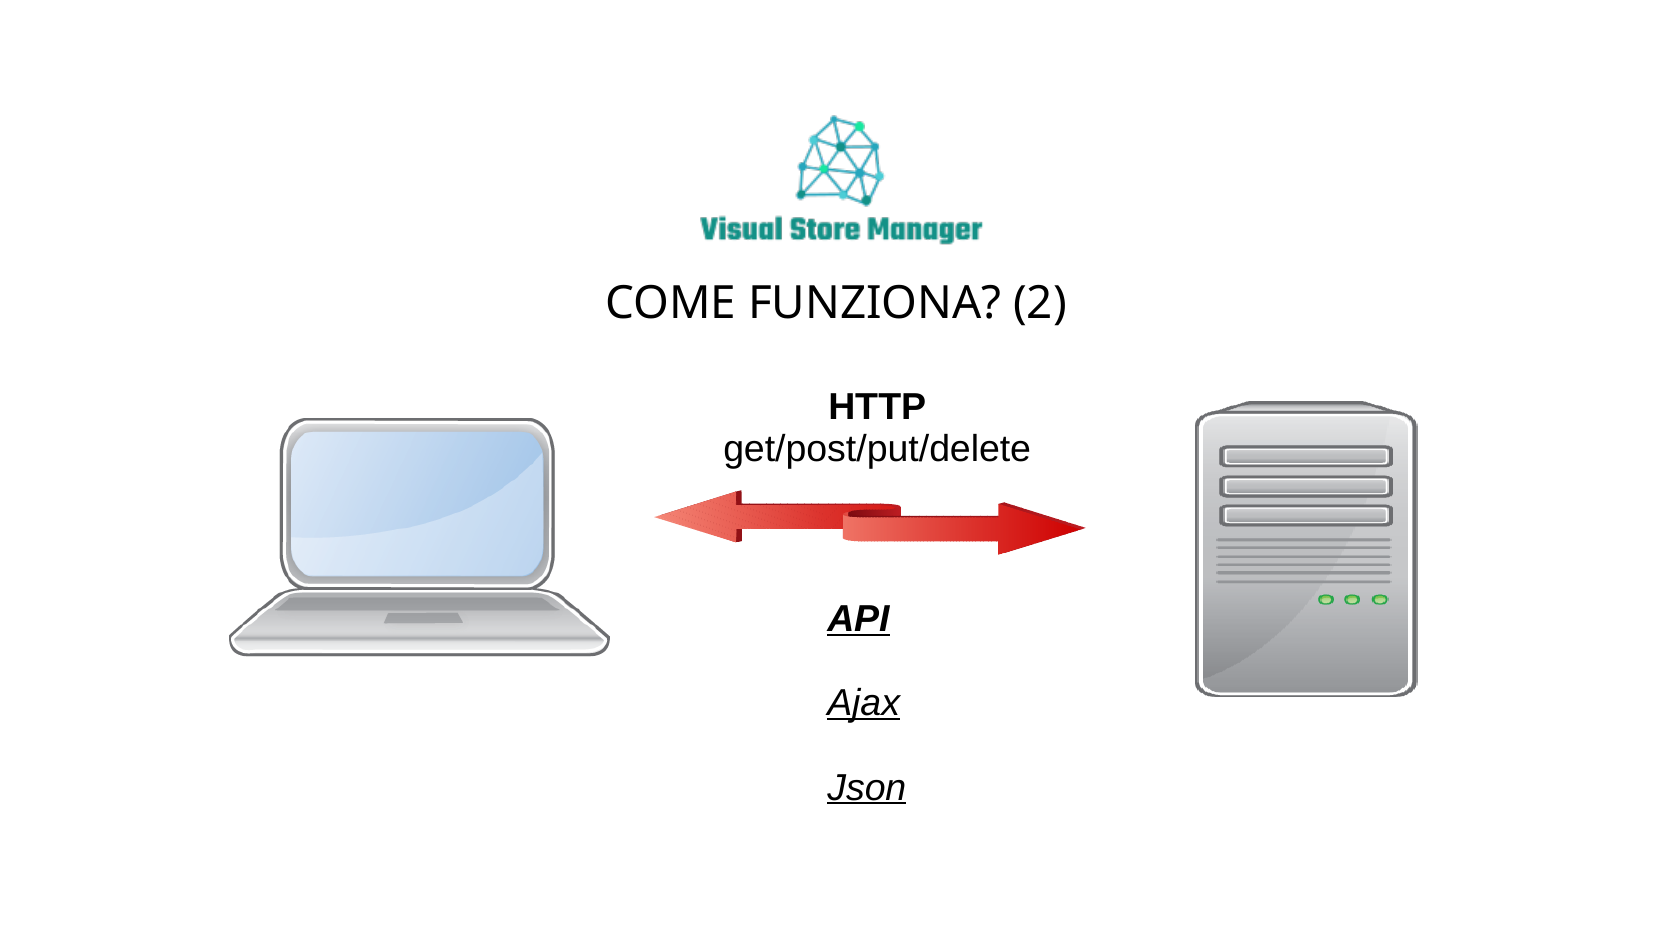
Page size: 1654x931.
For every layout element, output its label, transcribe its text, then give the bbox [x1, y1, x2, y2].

picture [685, 23, 998, 262]
text_box HTTP get/post/put/delete [708, 378, 1052, 478]
picture [212, 401, 626, 673]
picture [649, 487, 1096, 556]
picture [1195, 401, 1418, 697]
text_box COME FUNZIONA? (2) [590, 262, 1134, 401]
text_box API Ajax Json [812, 590, 922, 816]
